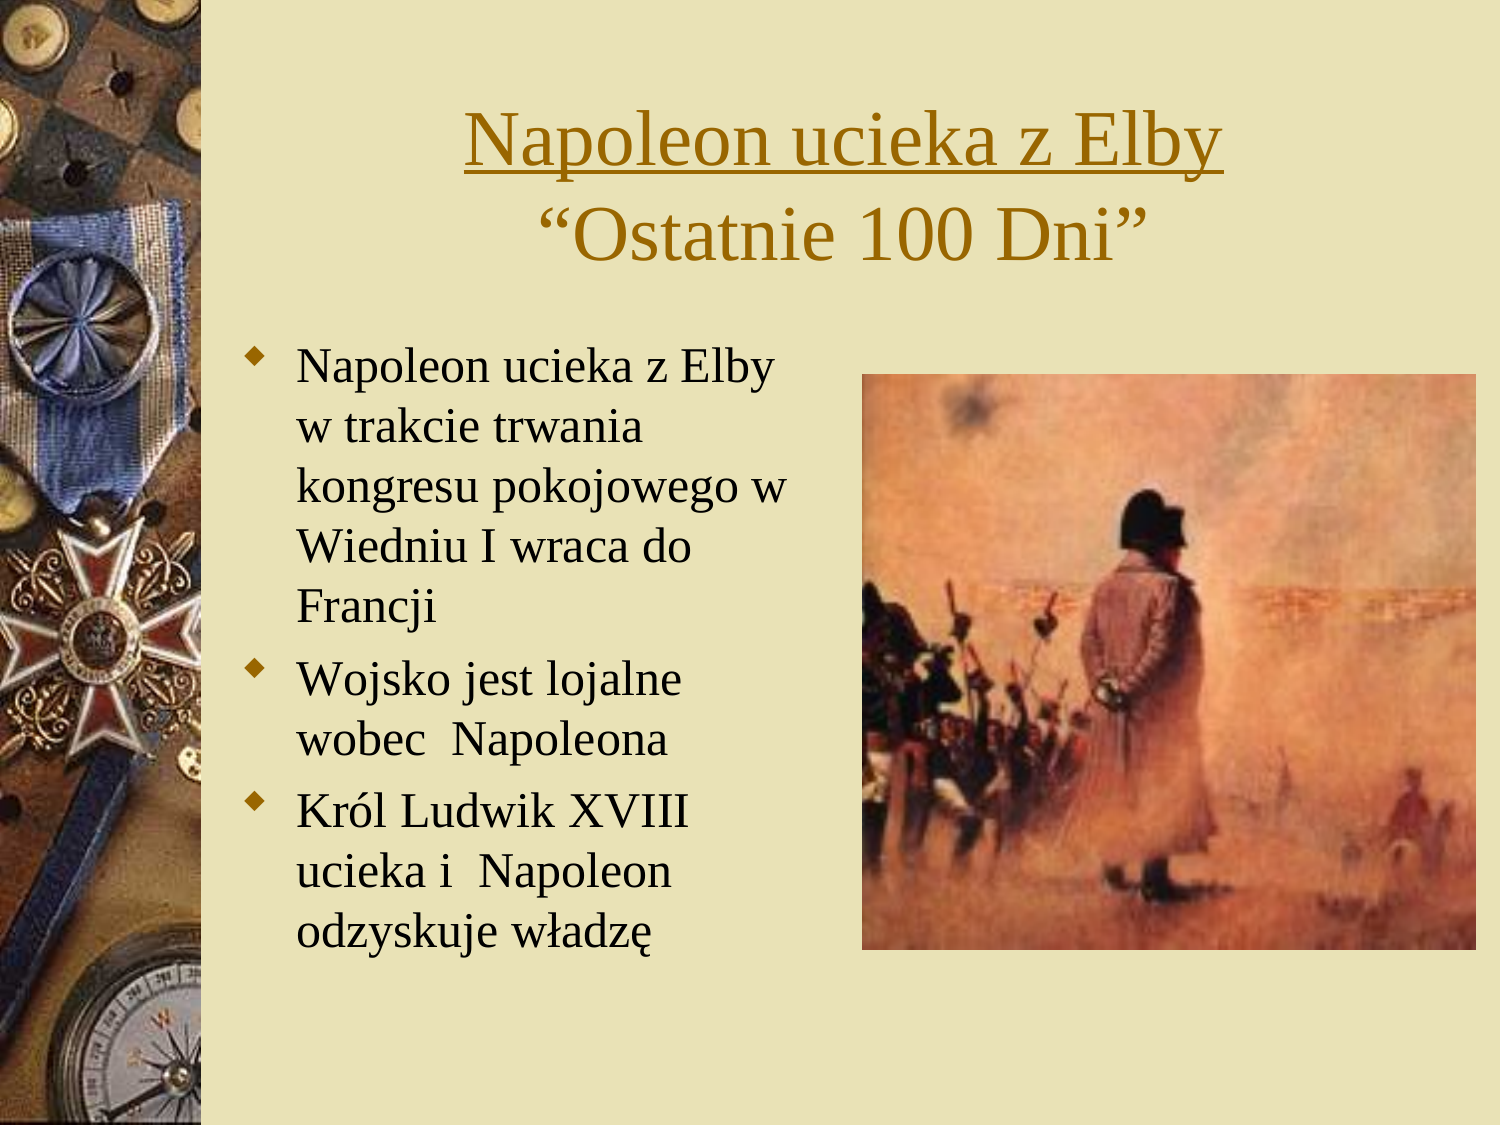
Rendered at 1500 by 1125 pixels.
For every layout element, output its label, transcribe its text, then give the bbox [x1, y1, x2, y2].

picture [0, 0, 201, 1125]
text_box Napoleon ucieka z Elby “Ostatnie 100 Dni” [224, 87, 1463, 276]
picture [862, 374, 1476, 951]
text_box Napoleon ucieka z Elby w trakcie trwania kongresu pokojowego w Wiedniu I wraca do Francji Wojsko jest lojalne wobec Napoleona Król Ludwik XVIII ucieka i Napoleon odzyskuje władzę [225, 324, 838, 1099]
